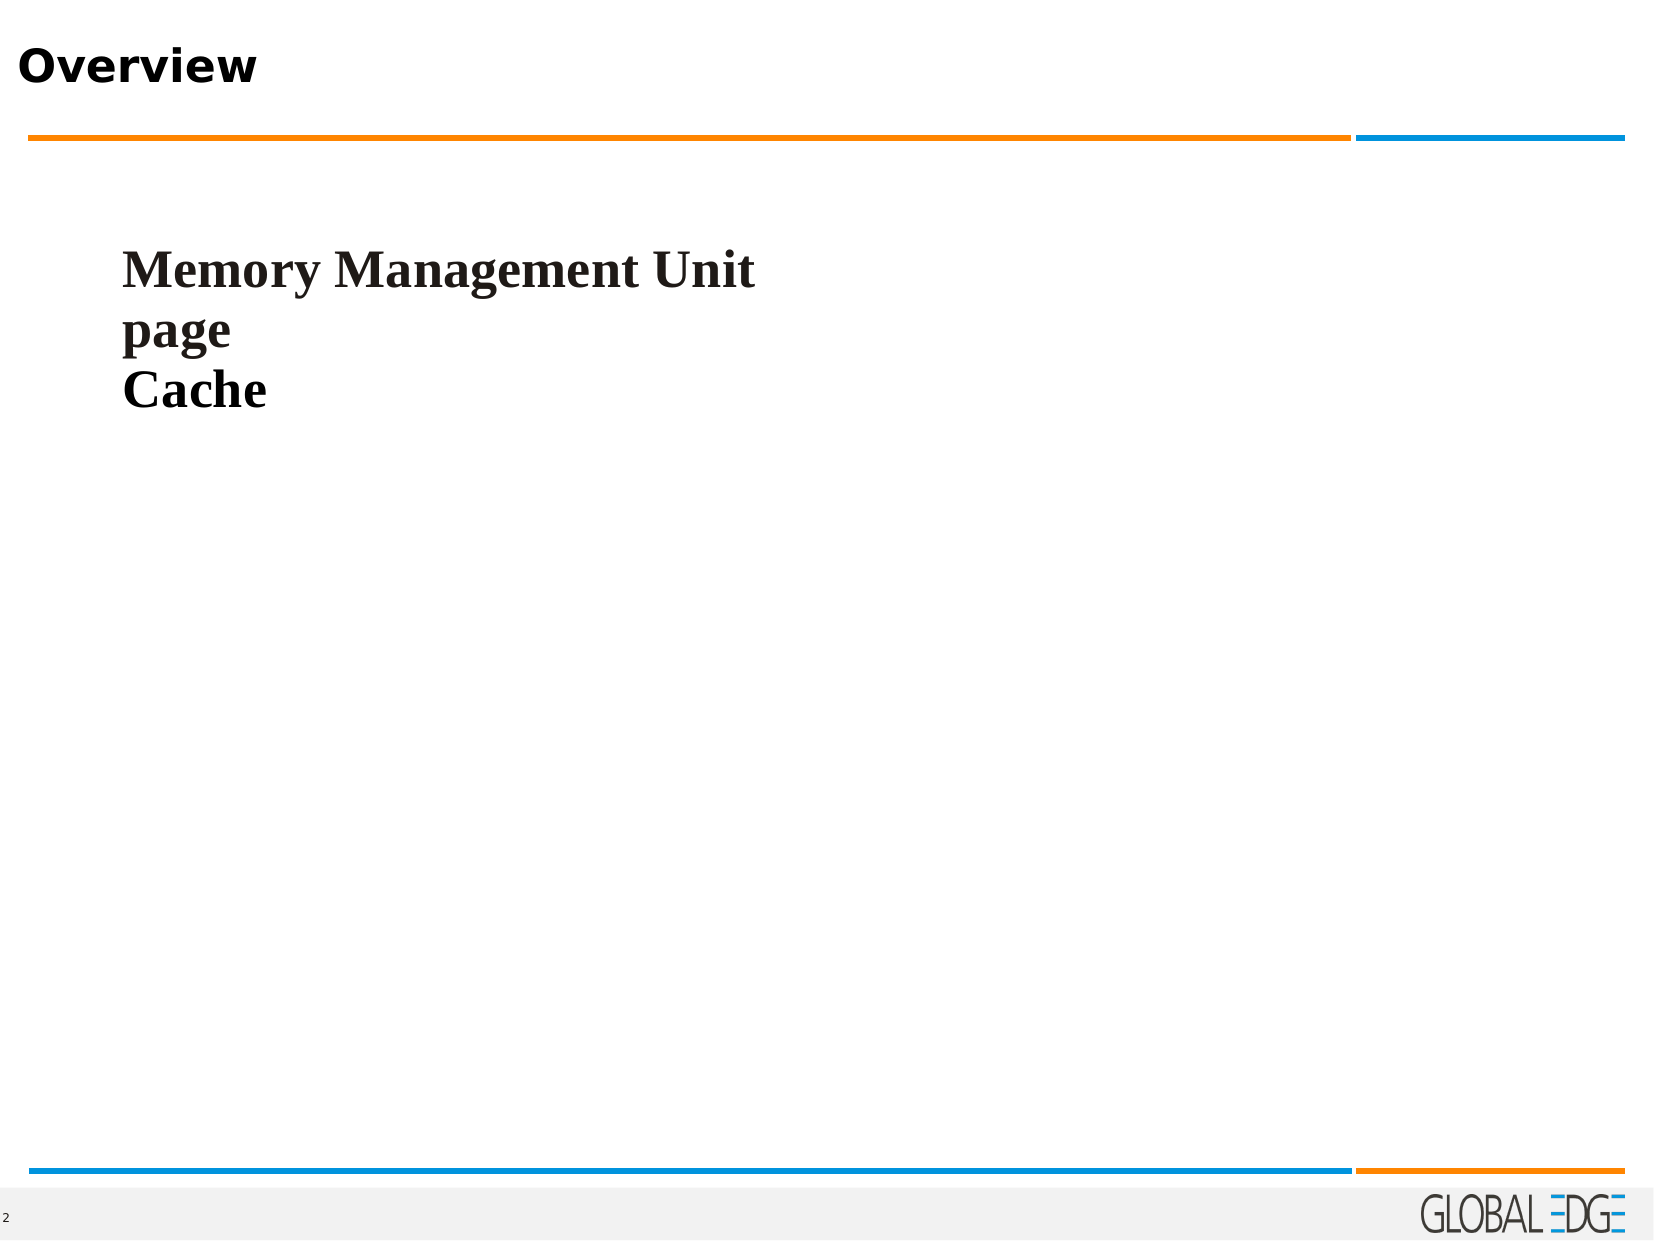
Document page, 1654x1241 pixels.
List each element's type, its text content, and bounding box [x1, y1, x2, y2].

text_box [0, 0, 1654, 1241]
text_box Memory Management Unit page Cache [122, 239, 1406, 421]
text_box 2 [2, 1210, 11, 1226]
picture [1421, 1194, 1625, 1233]
text_box Overview [17, 39, 259, 94]
